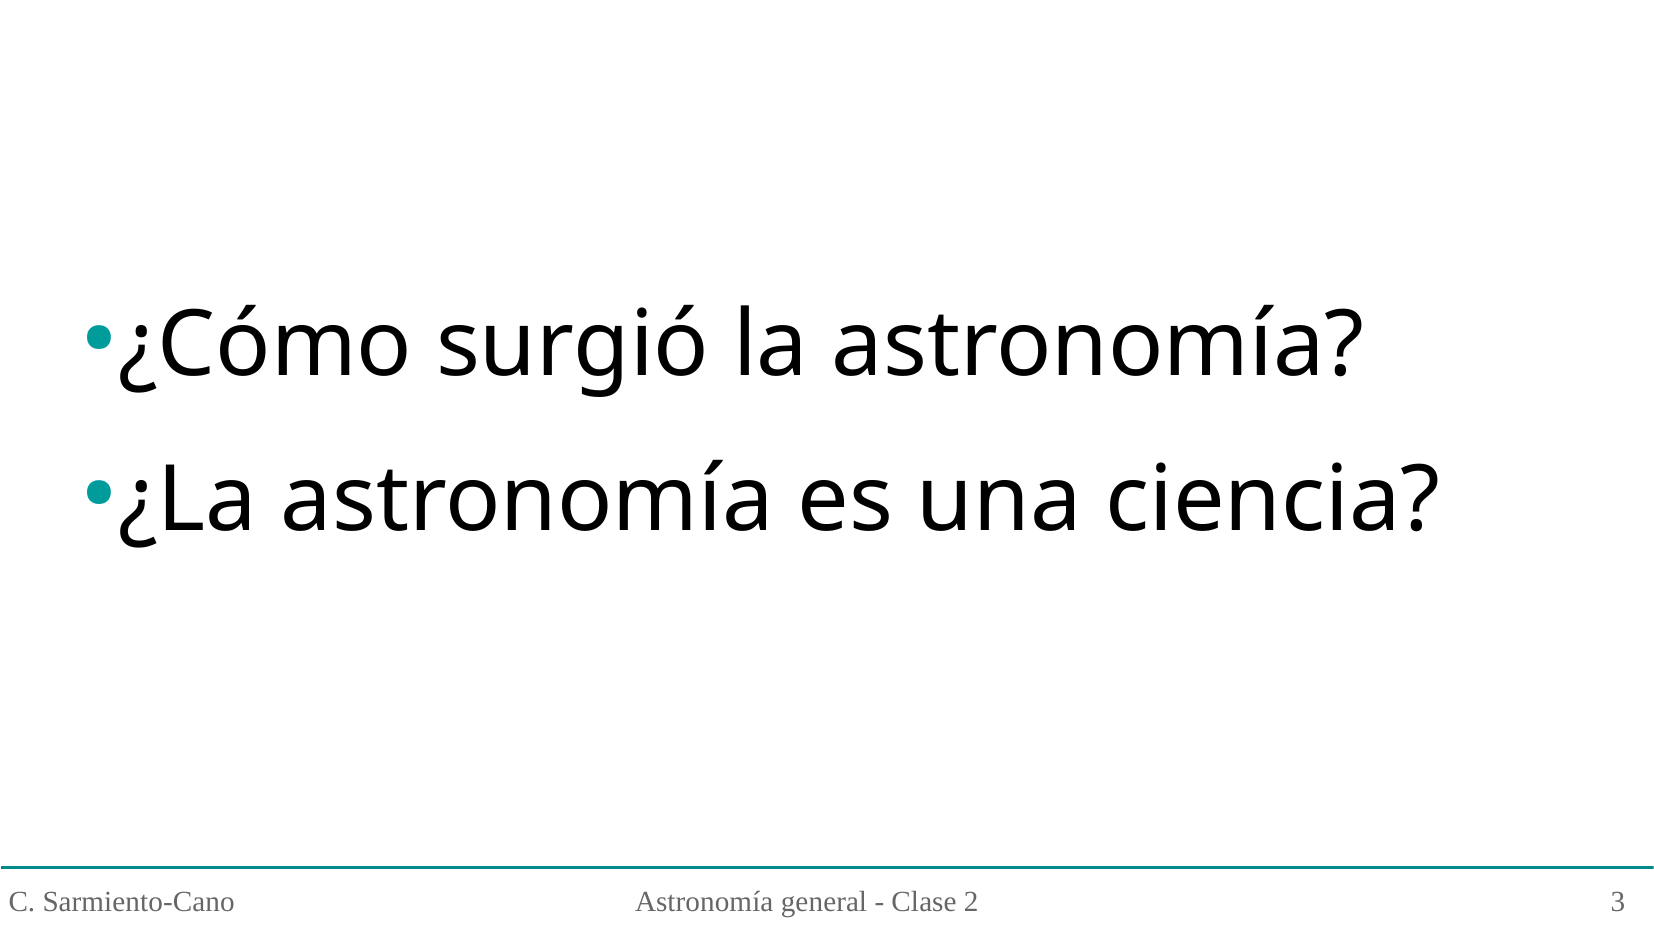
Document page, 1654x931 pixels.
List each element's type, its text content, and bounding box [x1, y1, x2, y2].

list ¿Cómo surgió la astronomía? ¿La astronomía es una ciencia? [82, 277, 1571, 691]
